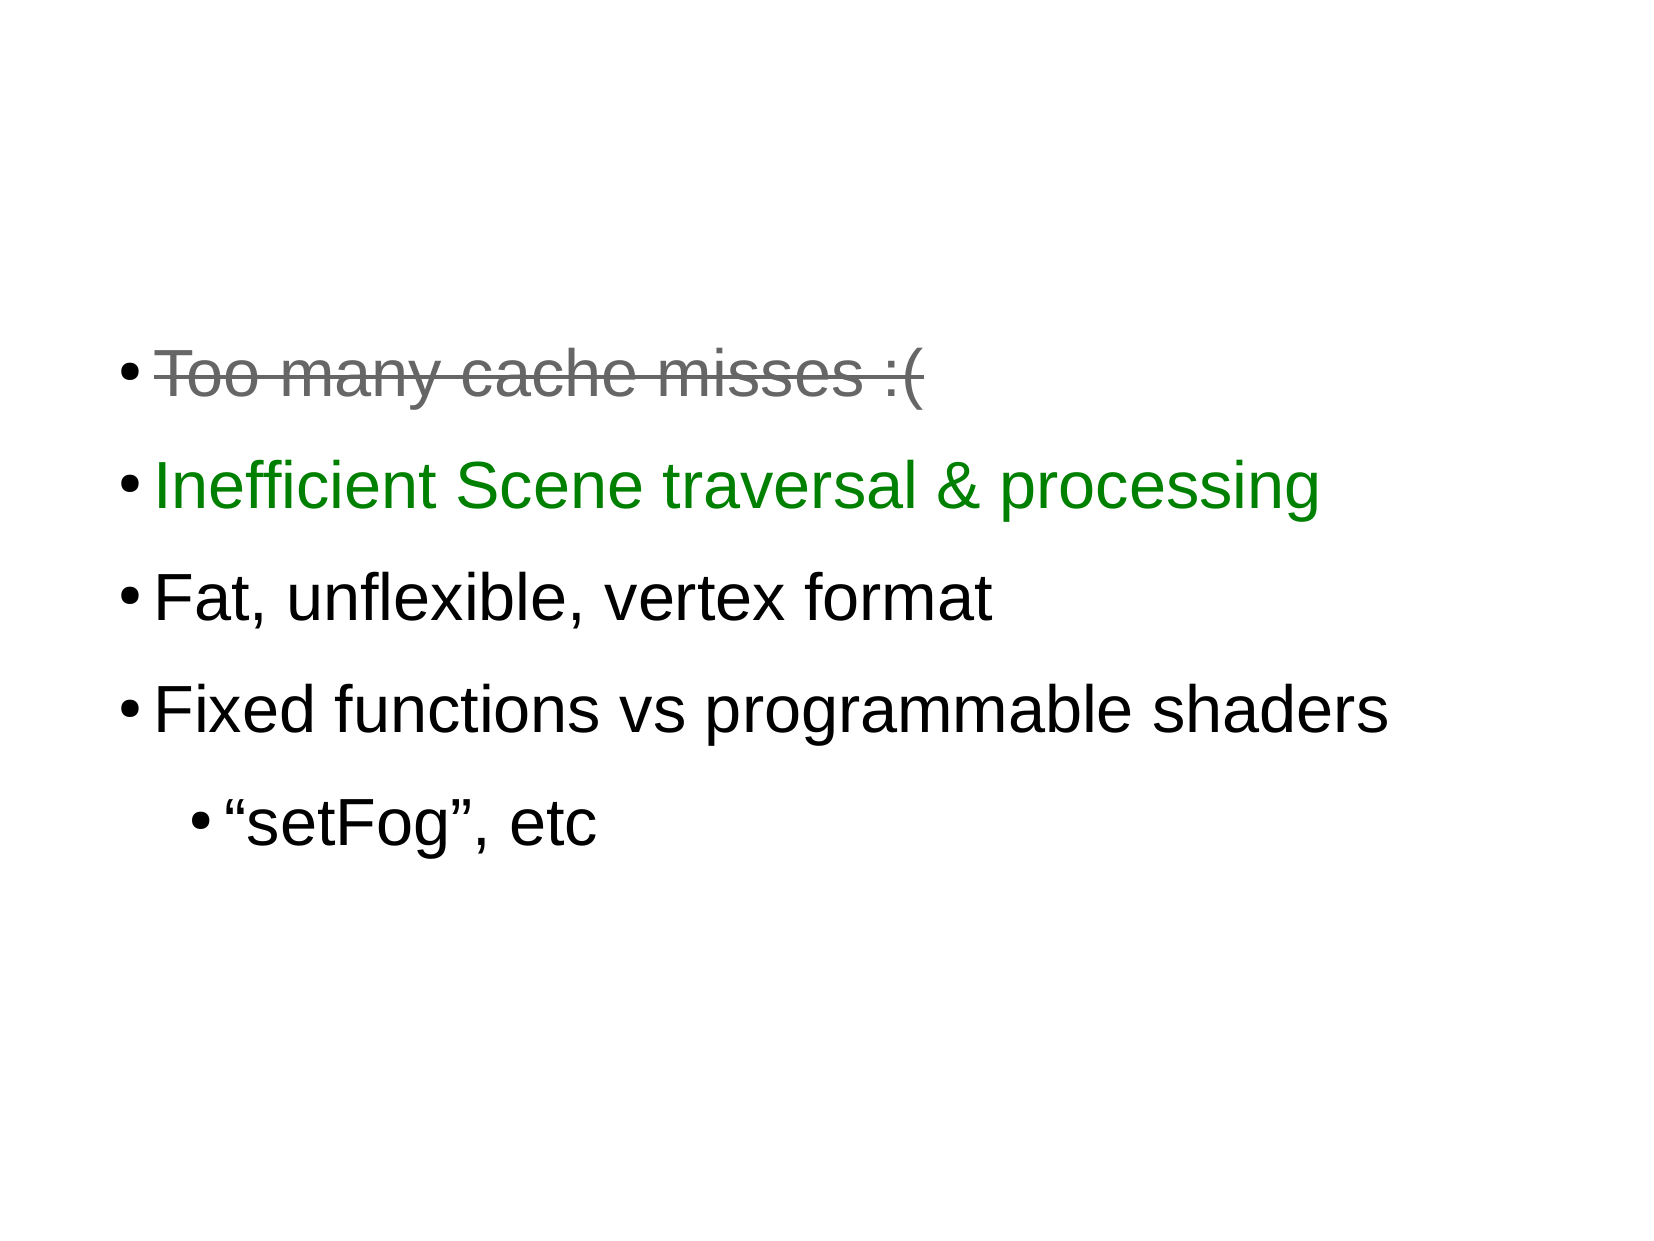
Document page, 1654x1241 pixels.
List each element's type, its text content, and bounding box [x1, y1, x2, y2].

text_box Too many cache misses :( Inefficient Scene traversal & processing Fat, unflexible, vertex format Fixed functions vs programmable shaders “setFog”, etc [82, 49, 1571, 1109]
